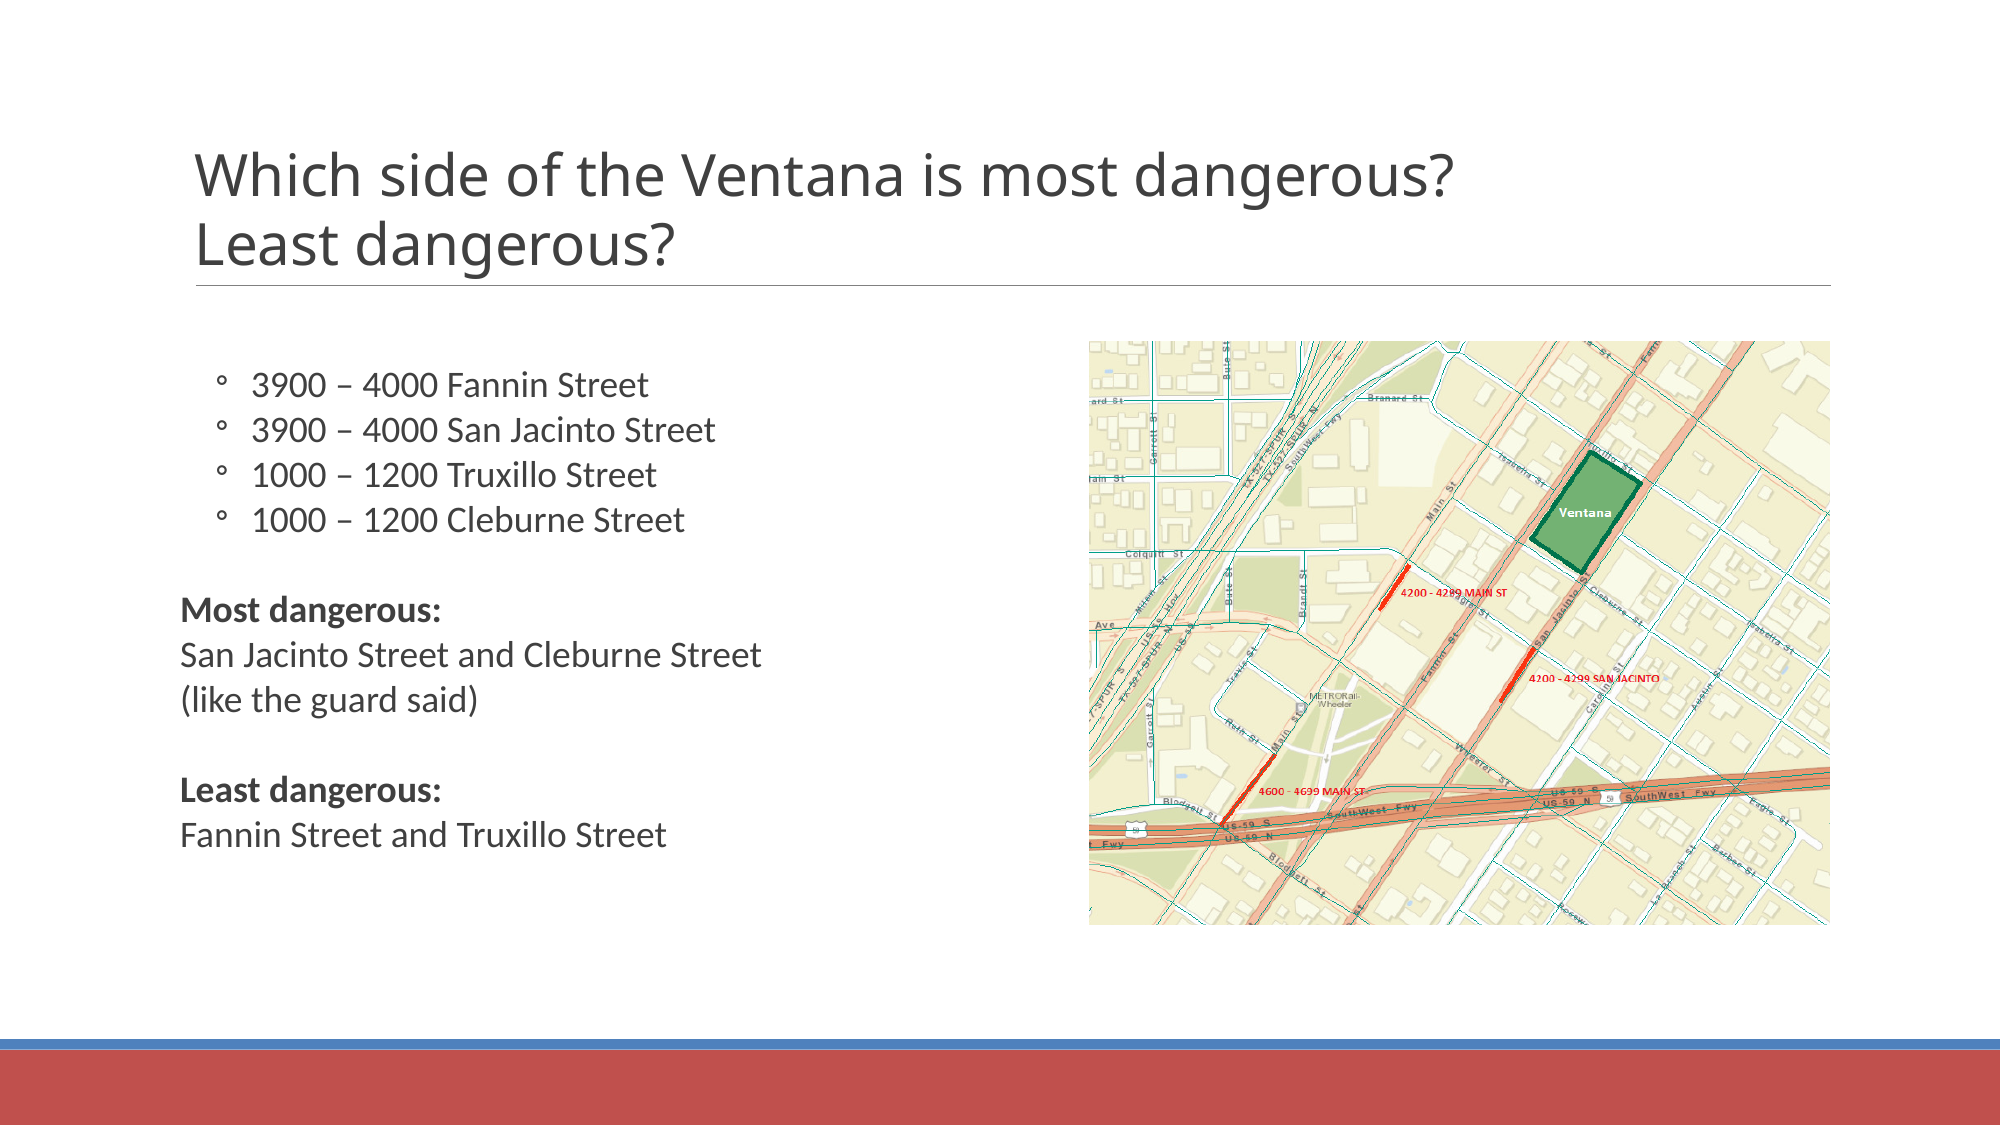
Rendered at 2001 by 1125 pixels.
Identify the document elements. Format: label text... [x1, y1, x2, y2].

picture [1089, 341, 1830, 925]
text_box 3900 – 4000 Fannin Street 3900 – 4000 San Jacinto Street 1000 – 1200 Truxillo Street 1000 – 1200 Cleburne Street Most dangerous: San Jacinto Street and Cleburne Street (like the guard said) Least dangerous: Fannin Street and Truxillo Street [180, 302, 1080, 963]
text_box Which side of the Ventana is most dangerous? Least dangerous? [180, 47, 1830, 285]
